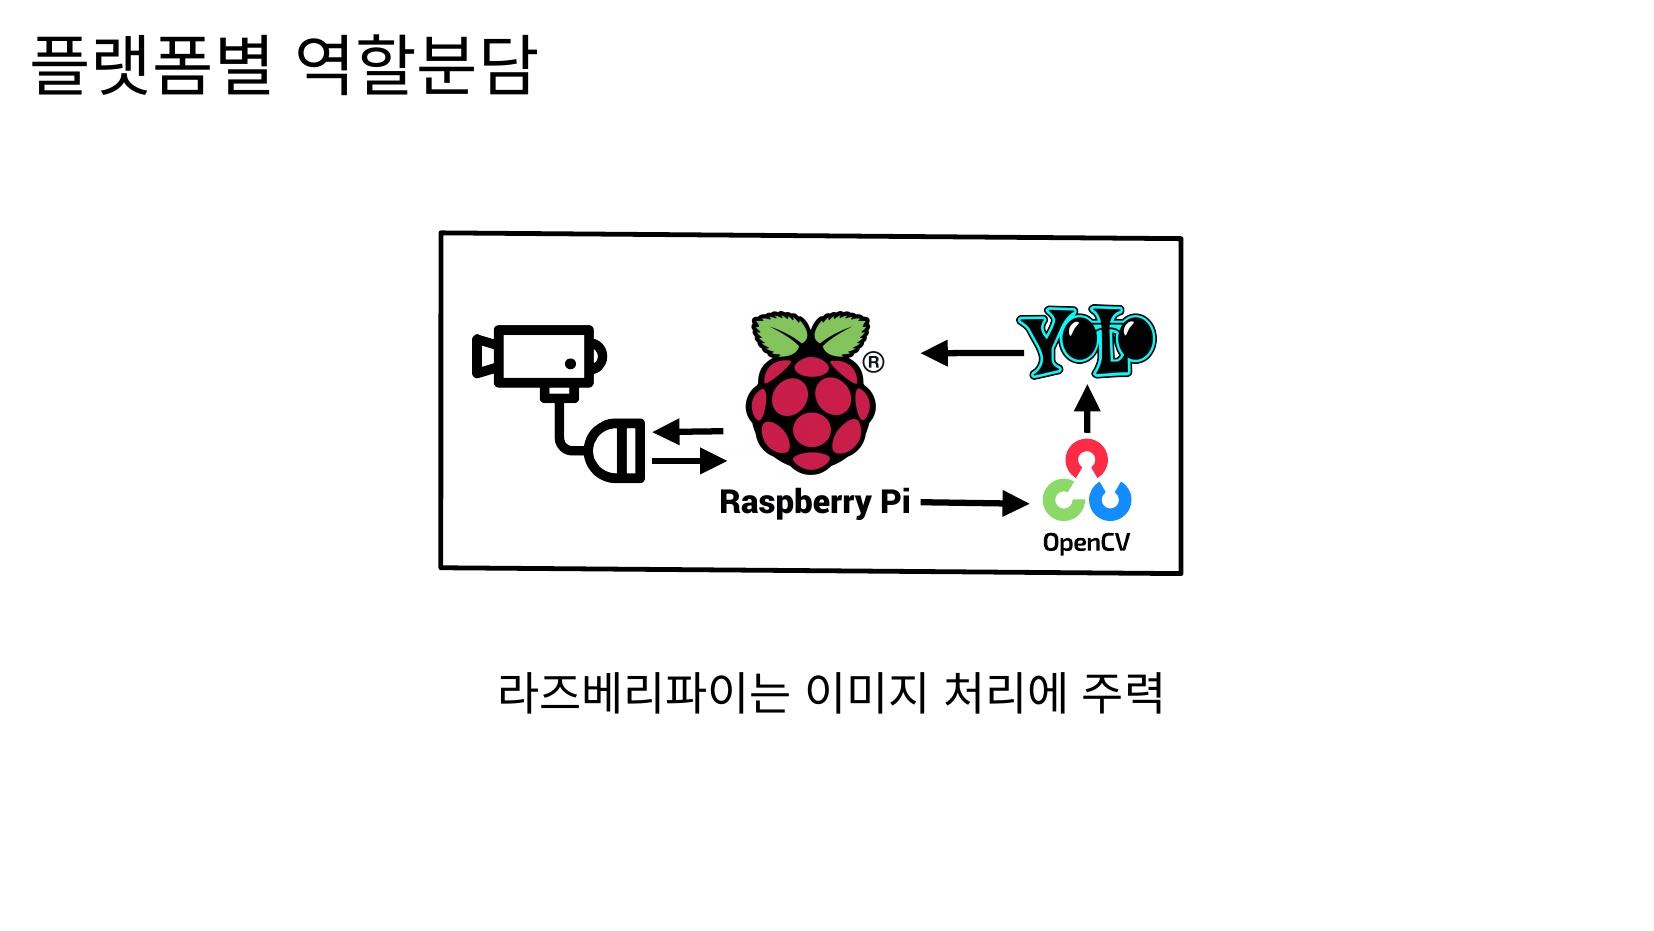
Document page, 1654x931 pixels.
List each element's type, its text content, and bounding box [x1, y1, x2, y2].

picture [1042, 438, 1132, 557]
title 플랫폼별 역할분담 [29, 5, 650, 119]
text_box 라즈베리파이는 이미지 처리에 주력 [483, 649, 1182, 731]
text_box [440, 232, 1182, 574]
picture [721, 311, 909, 520]
picture [1016, 304, 1157, 380]
picture [472, 317, 645, 491]
